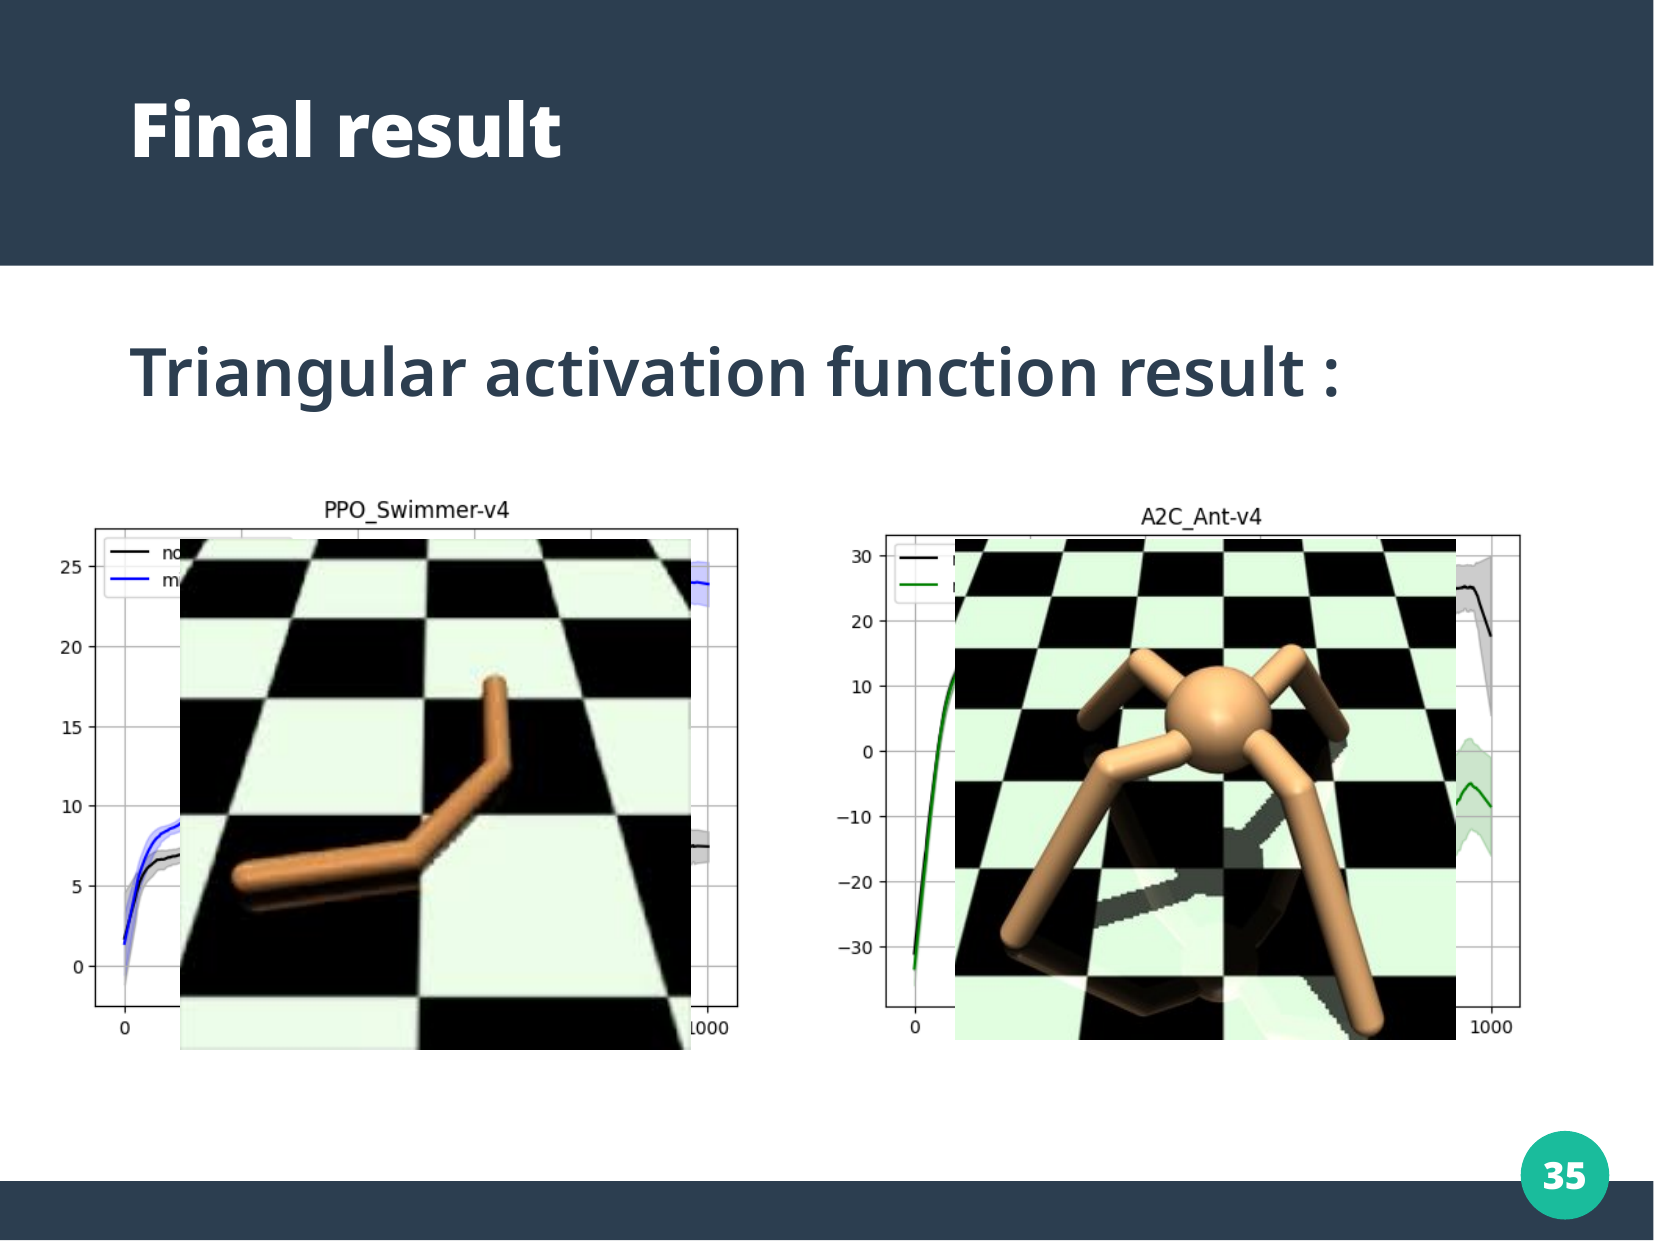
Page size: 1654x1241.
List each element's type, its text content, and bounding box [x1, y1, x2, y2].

picture [823, 494, 1531, 1051]
picture [47, 487, 751, 1051]
title Final result [59, 49, 1595, 207]
list Triangular activation function result : [59, 324, 1595, 1152]
